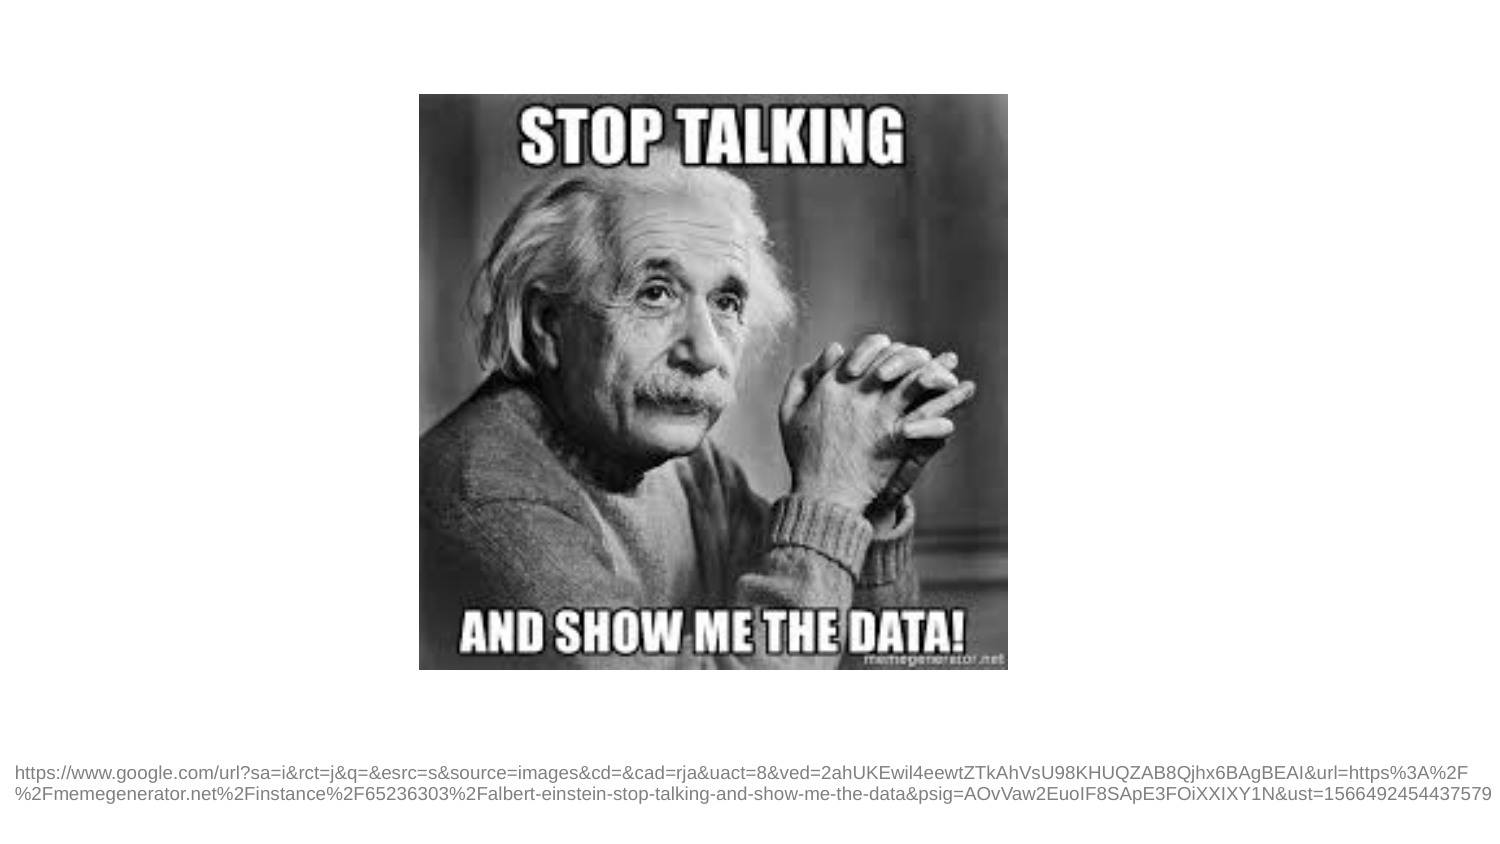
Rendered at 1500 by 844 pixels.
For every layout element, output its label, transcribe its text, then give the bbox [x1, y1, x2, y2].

picture [419, 94, 1008, 670]
text_box https://www.google.com/url?sa=i&rct=j&q=&esrc=s&source=images&cd=&cad=rja&uact=8&ved=2ahUKEwil4eewtZTkAhVsU98KHUQZAB8Qjhx6BAgBEAI&url=https%3A%2F%2Fmemegenerator.net%2Finstance%2F65236303%2Falbert-einstein-stop-talking-and-show-me-the-data&psig=AOvVaw2EuoIF8SApE3FOiXXIXY1N&ust=1566492454437579 [0, 755, 1500, 844]
